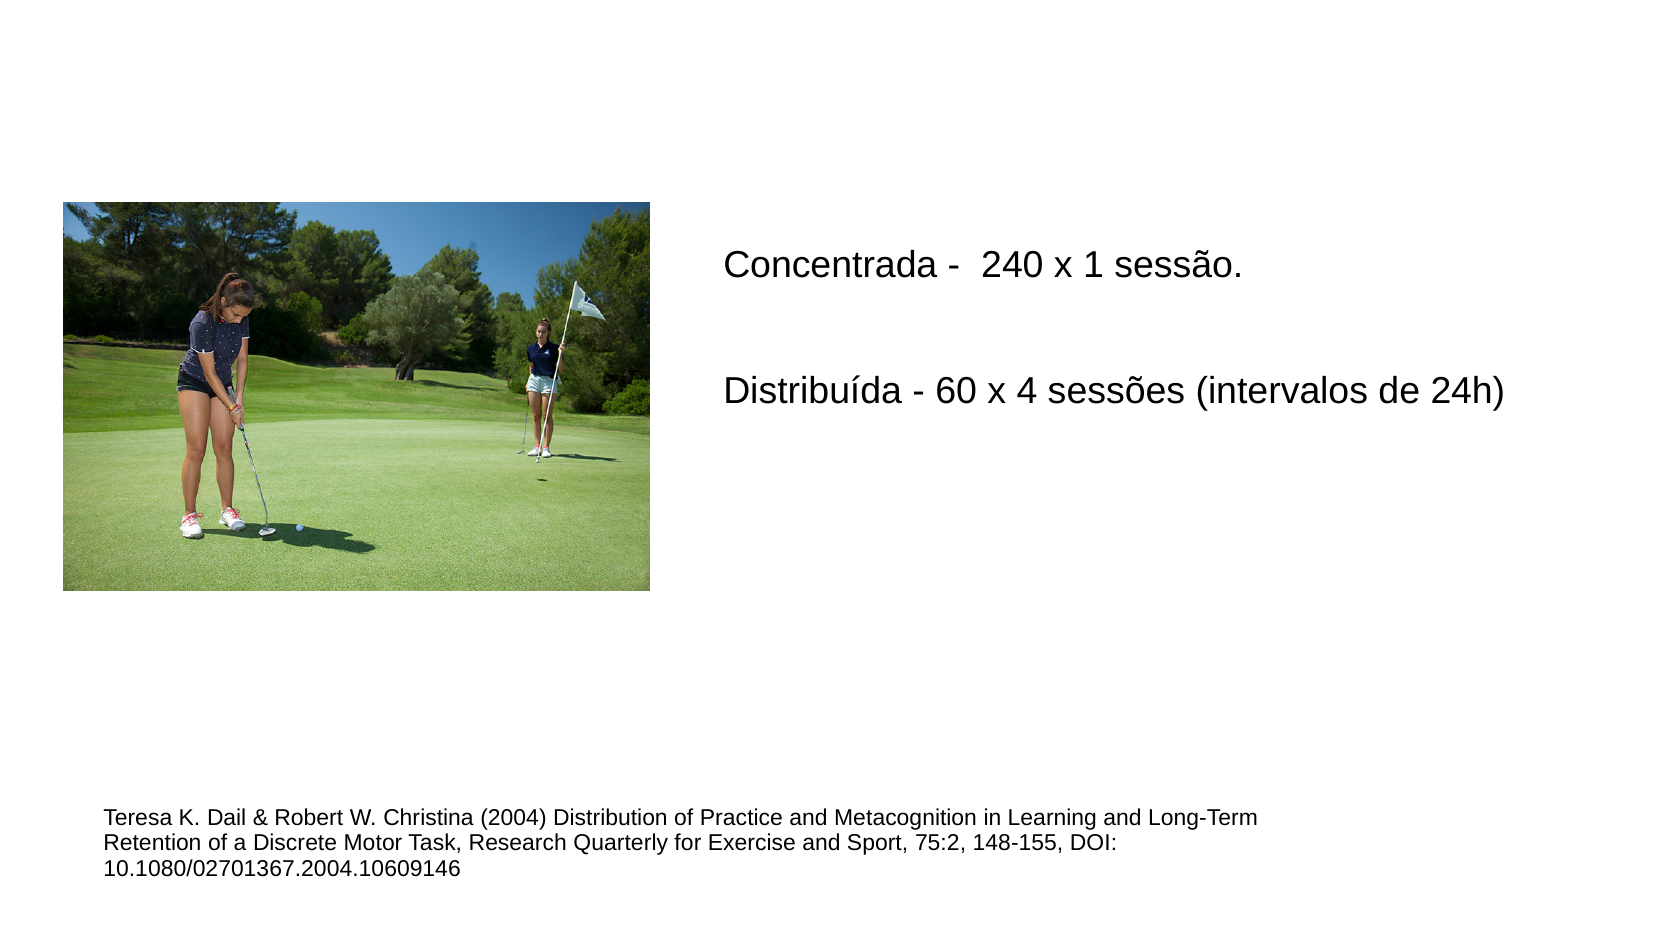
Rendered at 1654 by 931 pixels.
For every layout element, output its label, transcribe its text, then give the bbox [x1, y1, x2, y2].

picture [63, 202, 650, 591]
text_box Concentrada - 240 x 1 sessão. Distribuída - 60 x 4 sessões (intervalos de 24h) [708, 236, 1565, 461]
text_box Teresa K. Dail & Robert W. Christina (2004) Distribution of Practice and Metacognition in Learning and Long-Term Retention of a Discrete Motor Task, Research Quarterly for Exercise and Sport, 75:2, 148-155, DOI: 10.1080/02701367.2004.10609146 [88, 797, 1329, 889]
